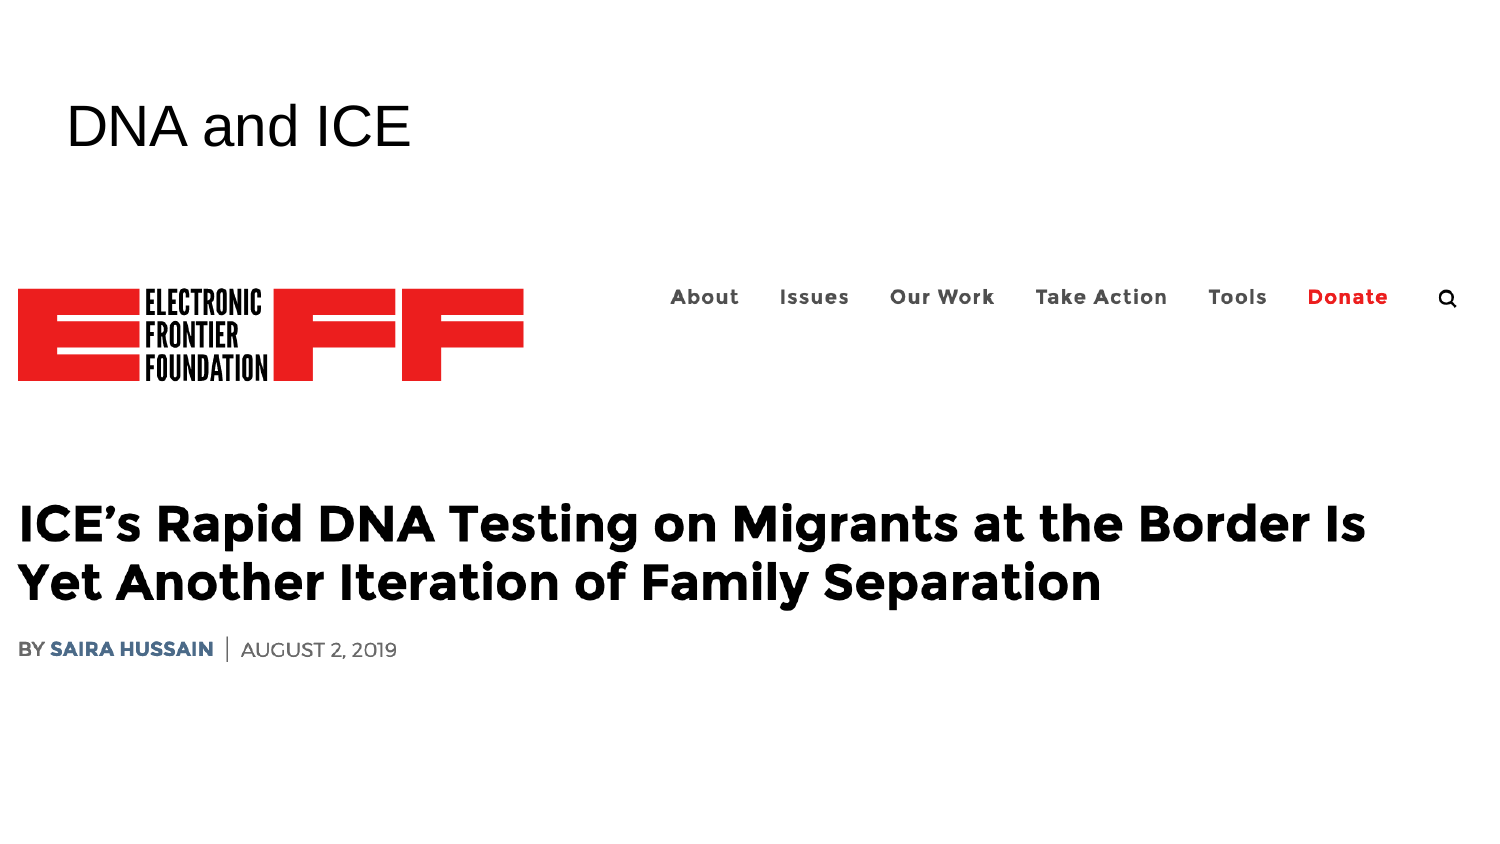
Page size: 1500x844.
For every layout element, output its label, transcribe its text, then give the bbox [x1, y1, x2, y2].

title DNA and ICE [51, 72, 1449, 167]
picture [0, 263, 1500, 675]
